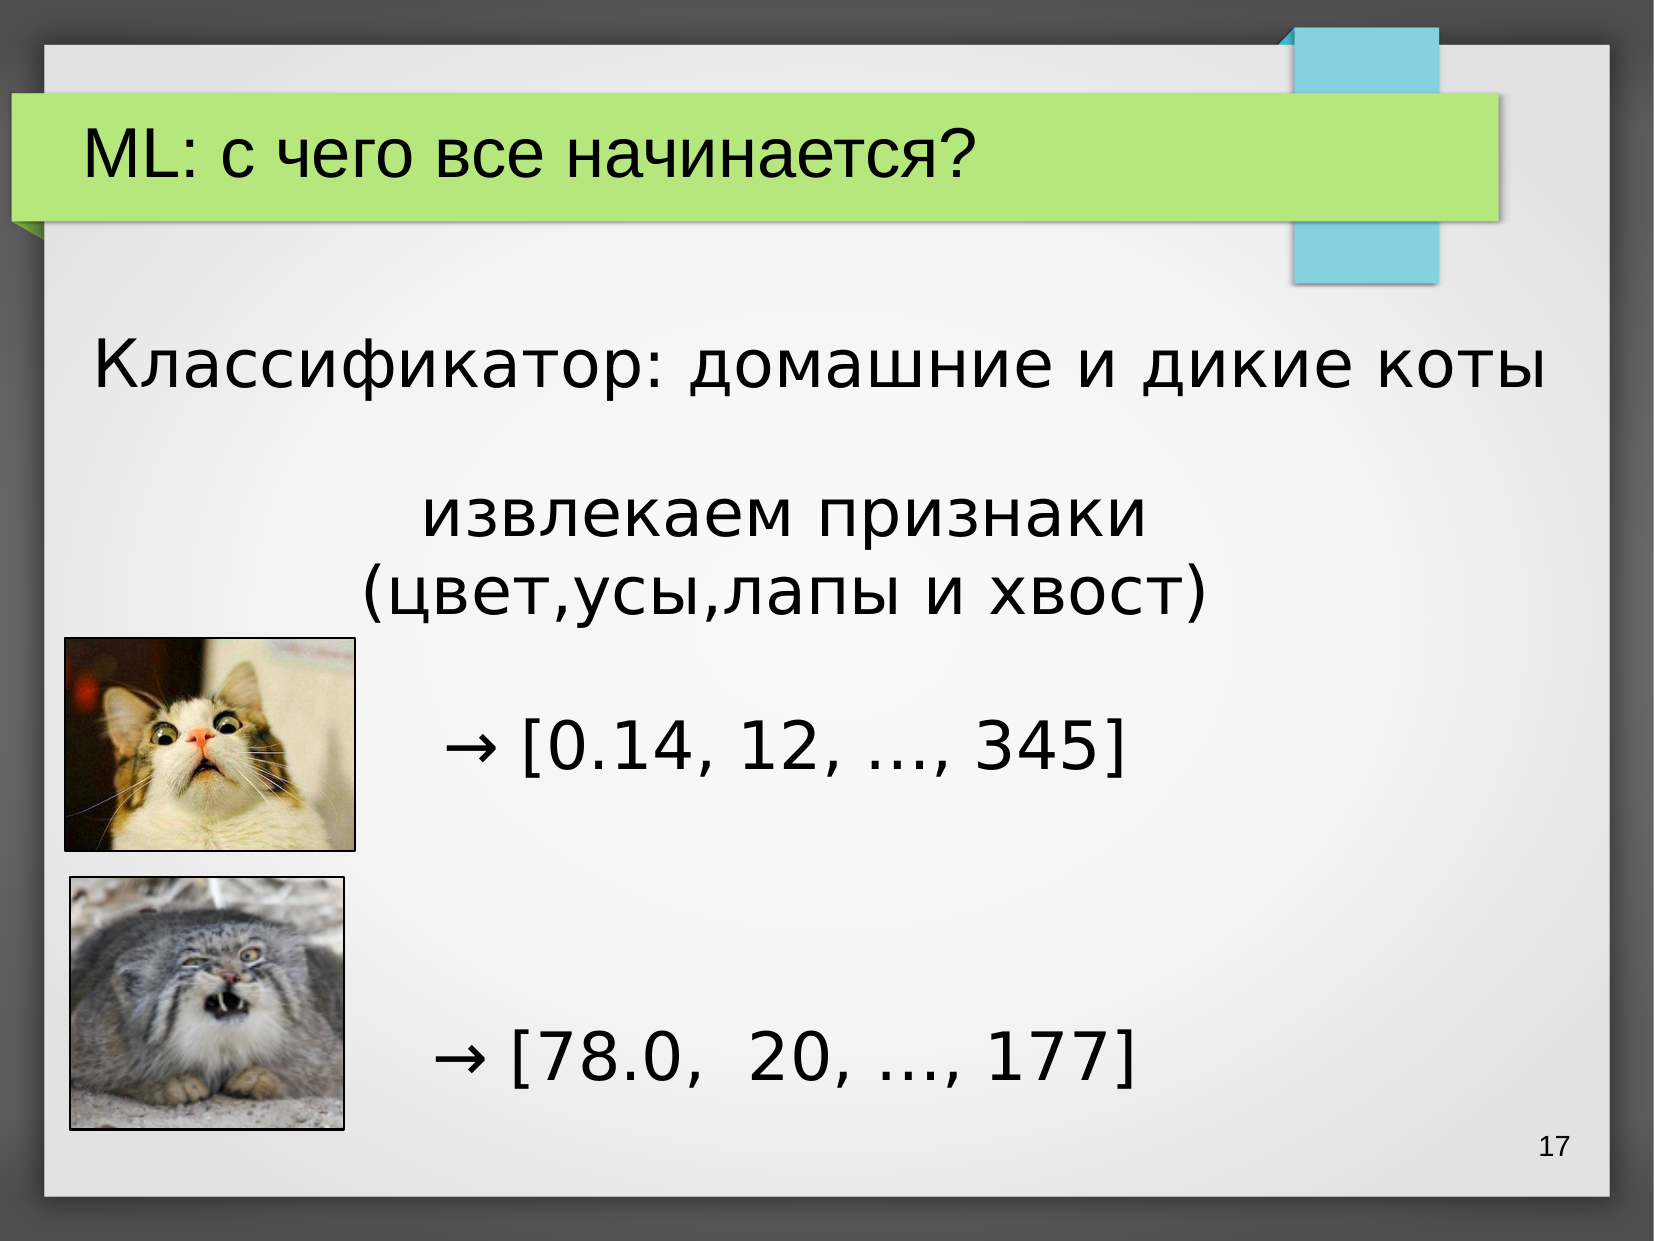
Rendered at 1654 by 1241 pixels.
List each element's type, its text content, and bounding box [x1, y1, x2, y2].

picture [0, 0, 1654, 1241]
text_box извлекаем признаки (цвет,усы,лапы и хвост) → [0.14, 12, …, 345] → [78.0, 20, …, 177] [318, 472, 1252, 1099]
text_box Классификатор: домашние и дикие коты [47, 307, 1595, 423]
title ML: с чего все начинается? [82, 49, 1571, 257]
